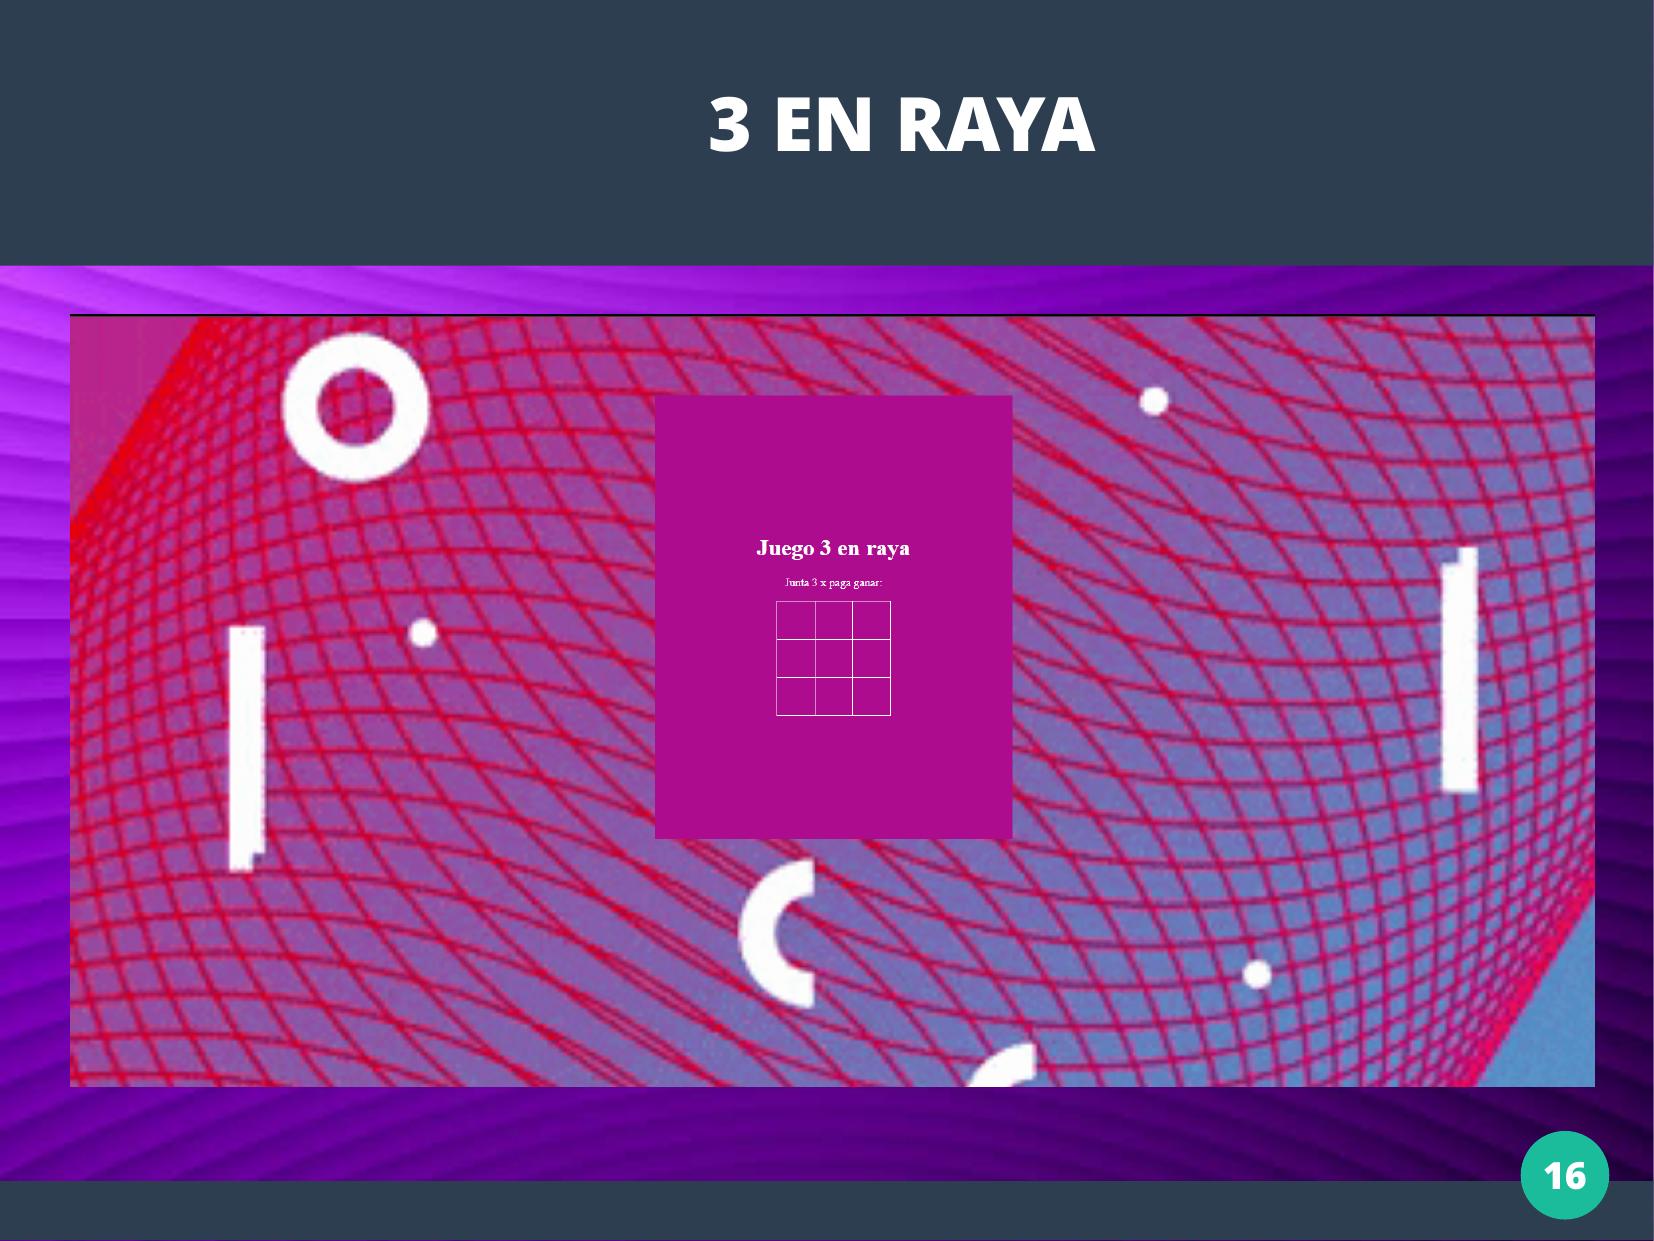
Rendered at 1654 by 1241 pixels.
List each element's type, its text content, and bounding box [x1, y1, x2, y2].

picture [0, 266, 1654, 1181]
title 3 EN RAYA [708, 43, 1654, 201]
